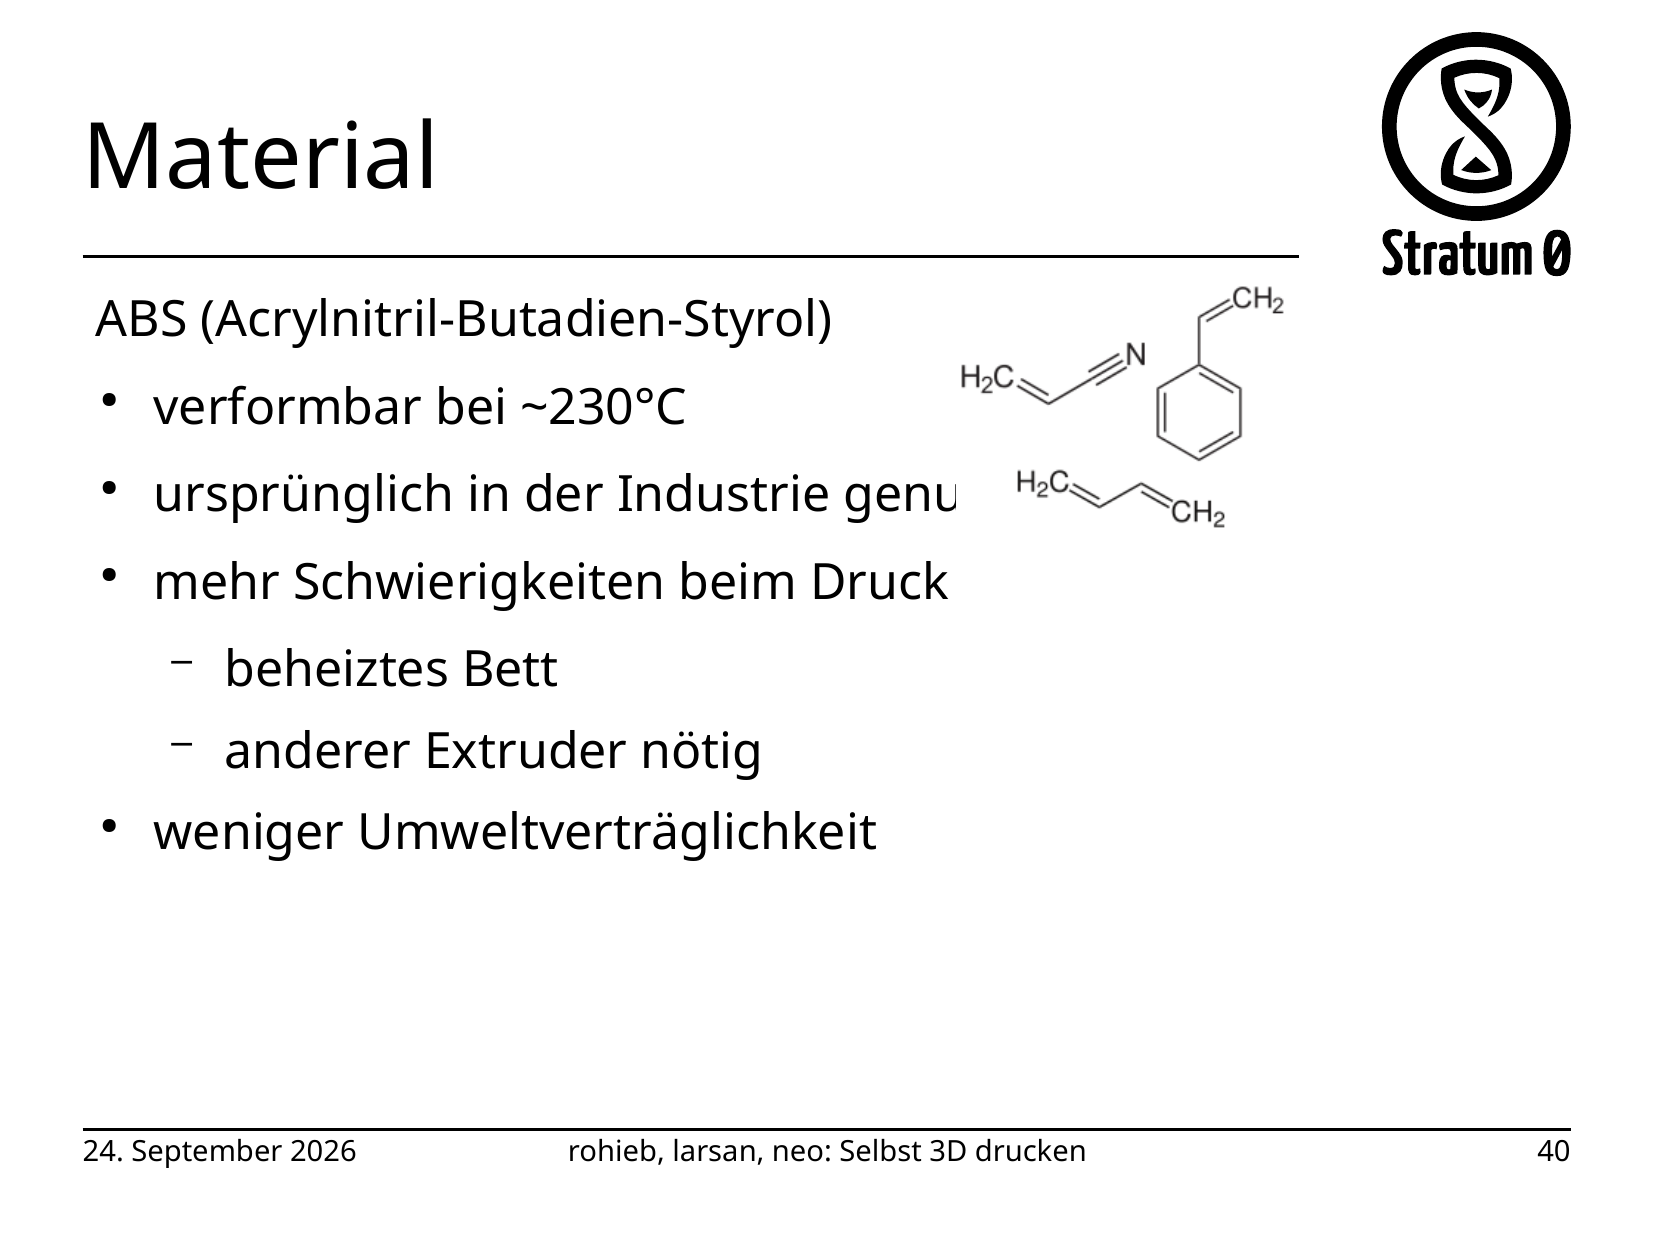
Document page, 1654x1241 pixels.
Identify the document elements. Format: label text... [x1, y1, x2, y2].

picture [956, 281, 1288, 532]
title Material [82, 49, 1300, 257]
list ABS (Acrylnitril-Butadien-Styrol) verformbar bei ~230°C ursprünglich in der Industrie genutzt mehr Schwierigkeiten beim Druck beheiztes Bett anderer Extruder nötig weniger Umweltverträglichkeit [82, 290, 1538, 1010]
